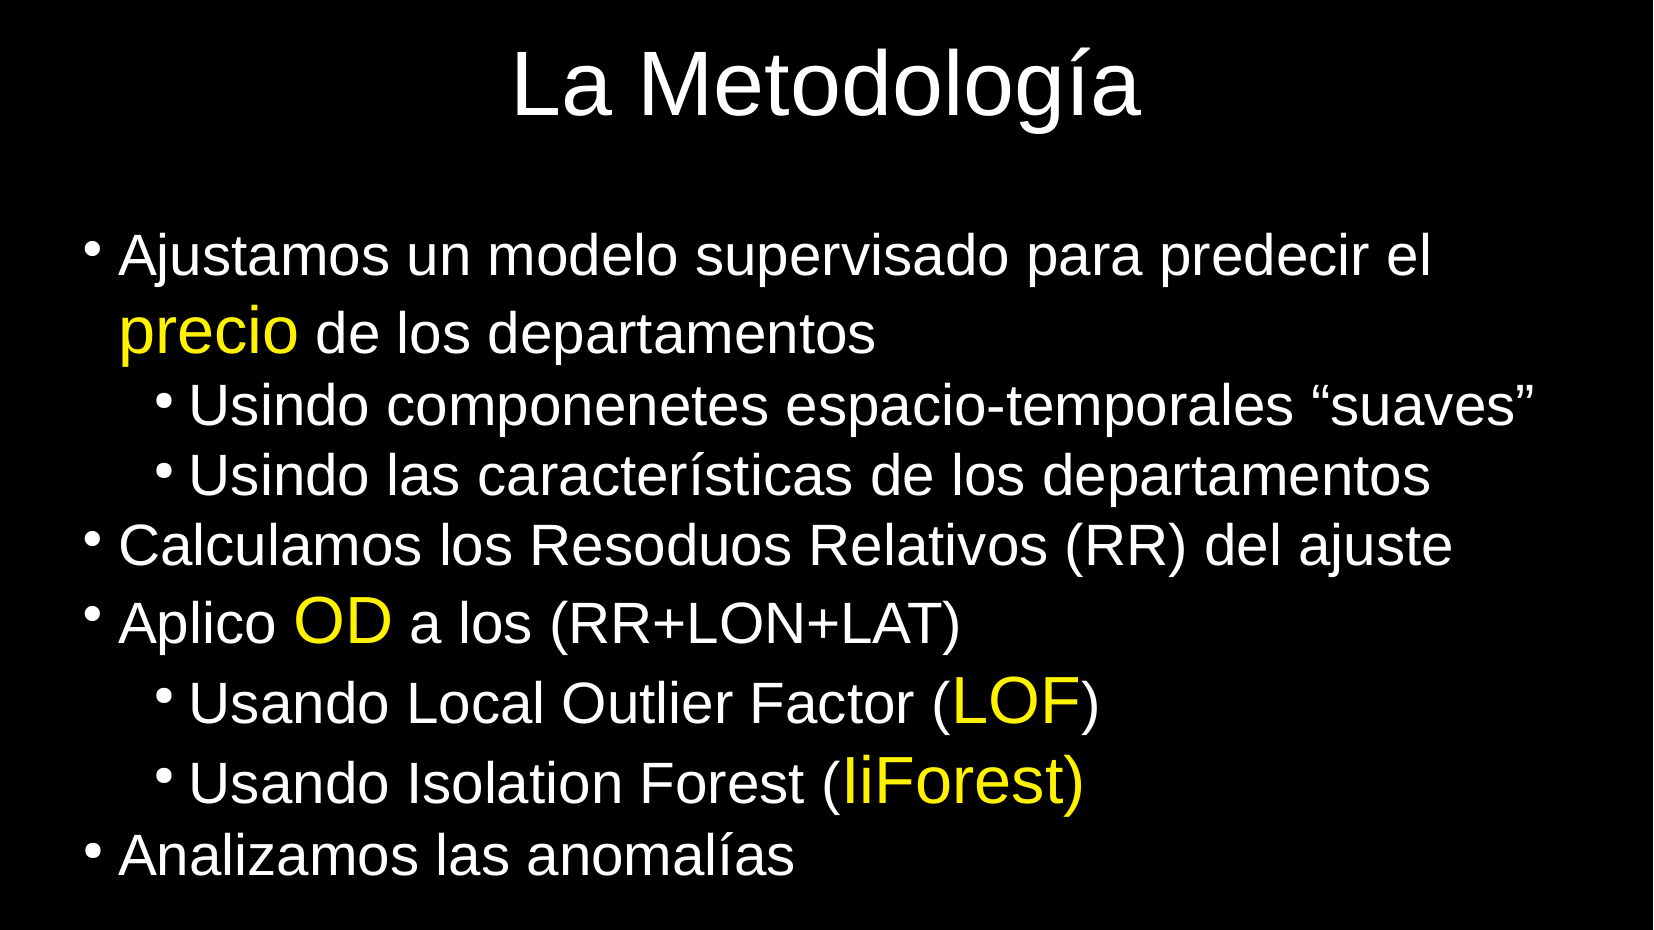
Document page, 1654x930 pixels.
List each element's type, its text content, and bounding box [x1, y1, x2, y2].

text_box Ajustamos un modelo supervisado para predecir el precio de los departamentos Usindo componenetes espacio-temporales “suaves” Usindo las características de los departamentos Calculamos los Resoduos Relativos (RR) del ajuste Aplico OD a los (RR+LON+LAT) Usando Local Outlier Factor (LOF) Usando Isolation Forest (IiForest) Analizamos las anomalías [82, 215, 1571, 889]
text_box La Metodología [82, 0, 1571, 182]
